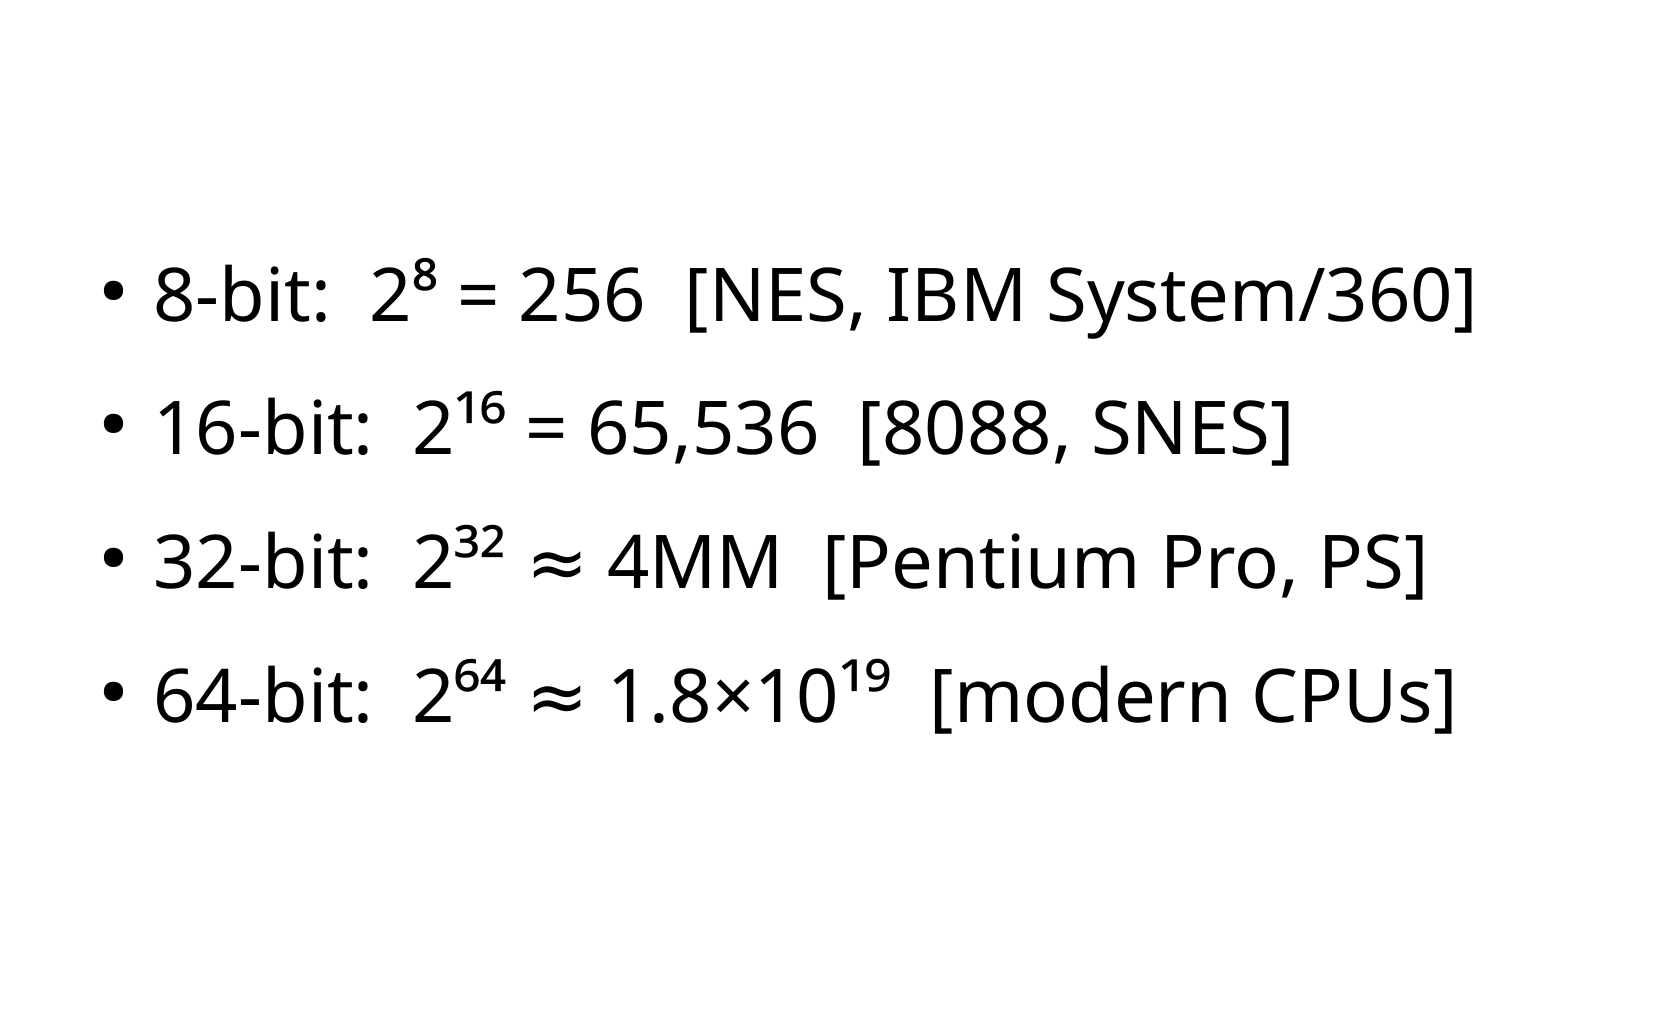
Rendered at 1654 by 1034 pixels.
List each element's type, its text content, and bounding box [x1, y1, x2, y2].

list 8-bit: 2⁸ = 256 [NES, IBM System/360] 16-bit: 2¹⁶ = 65,536 [8088, SNES] 32-bit: 2³² ≈ 4MM [Pentium Pro, PS] 64-bit: 2⁶⁴ ≈ 1.8×10¹⁹ [modern CPUs] [82, 241, 1571, 842]
